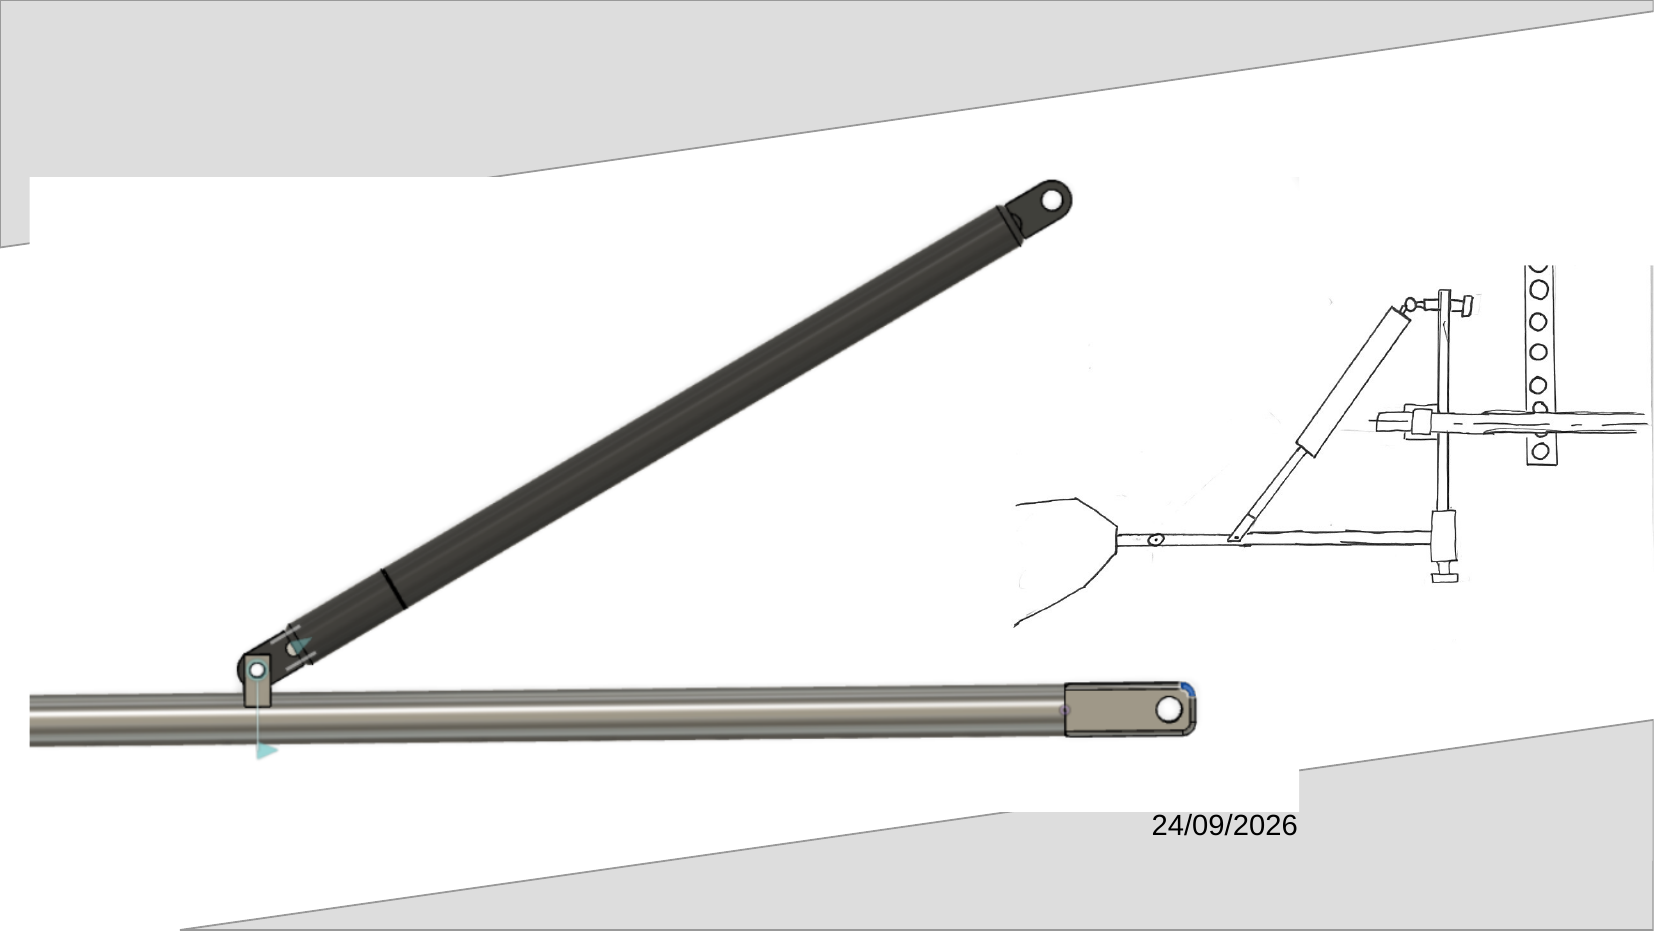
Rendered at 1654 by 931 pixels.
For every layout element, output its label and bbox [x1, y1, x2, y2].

picture [29, 177, 1654, 813]
text_box [1151, 752, 1624, 871]
